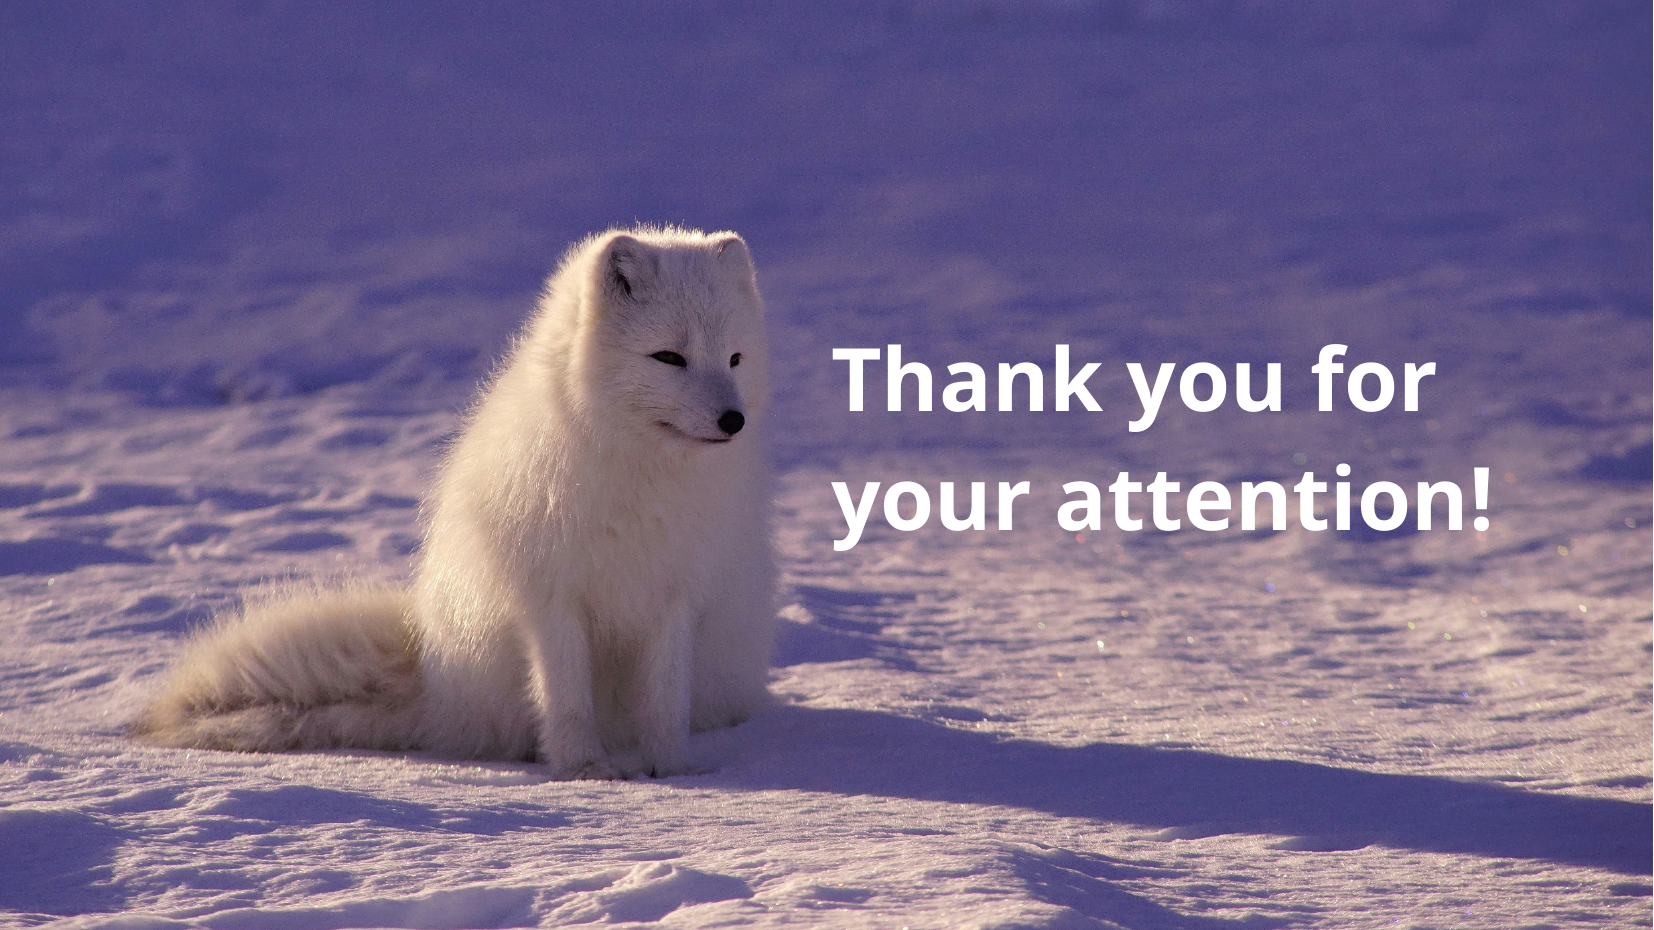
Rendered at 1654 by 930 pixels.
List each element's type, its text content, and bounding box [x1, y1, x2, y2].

text_box Thank you for your attention! [816, 310, 1579, 564]
picture [0, 0, 1653, 930]
